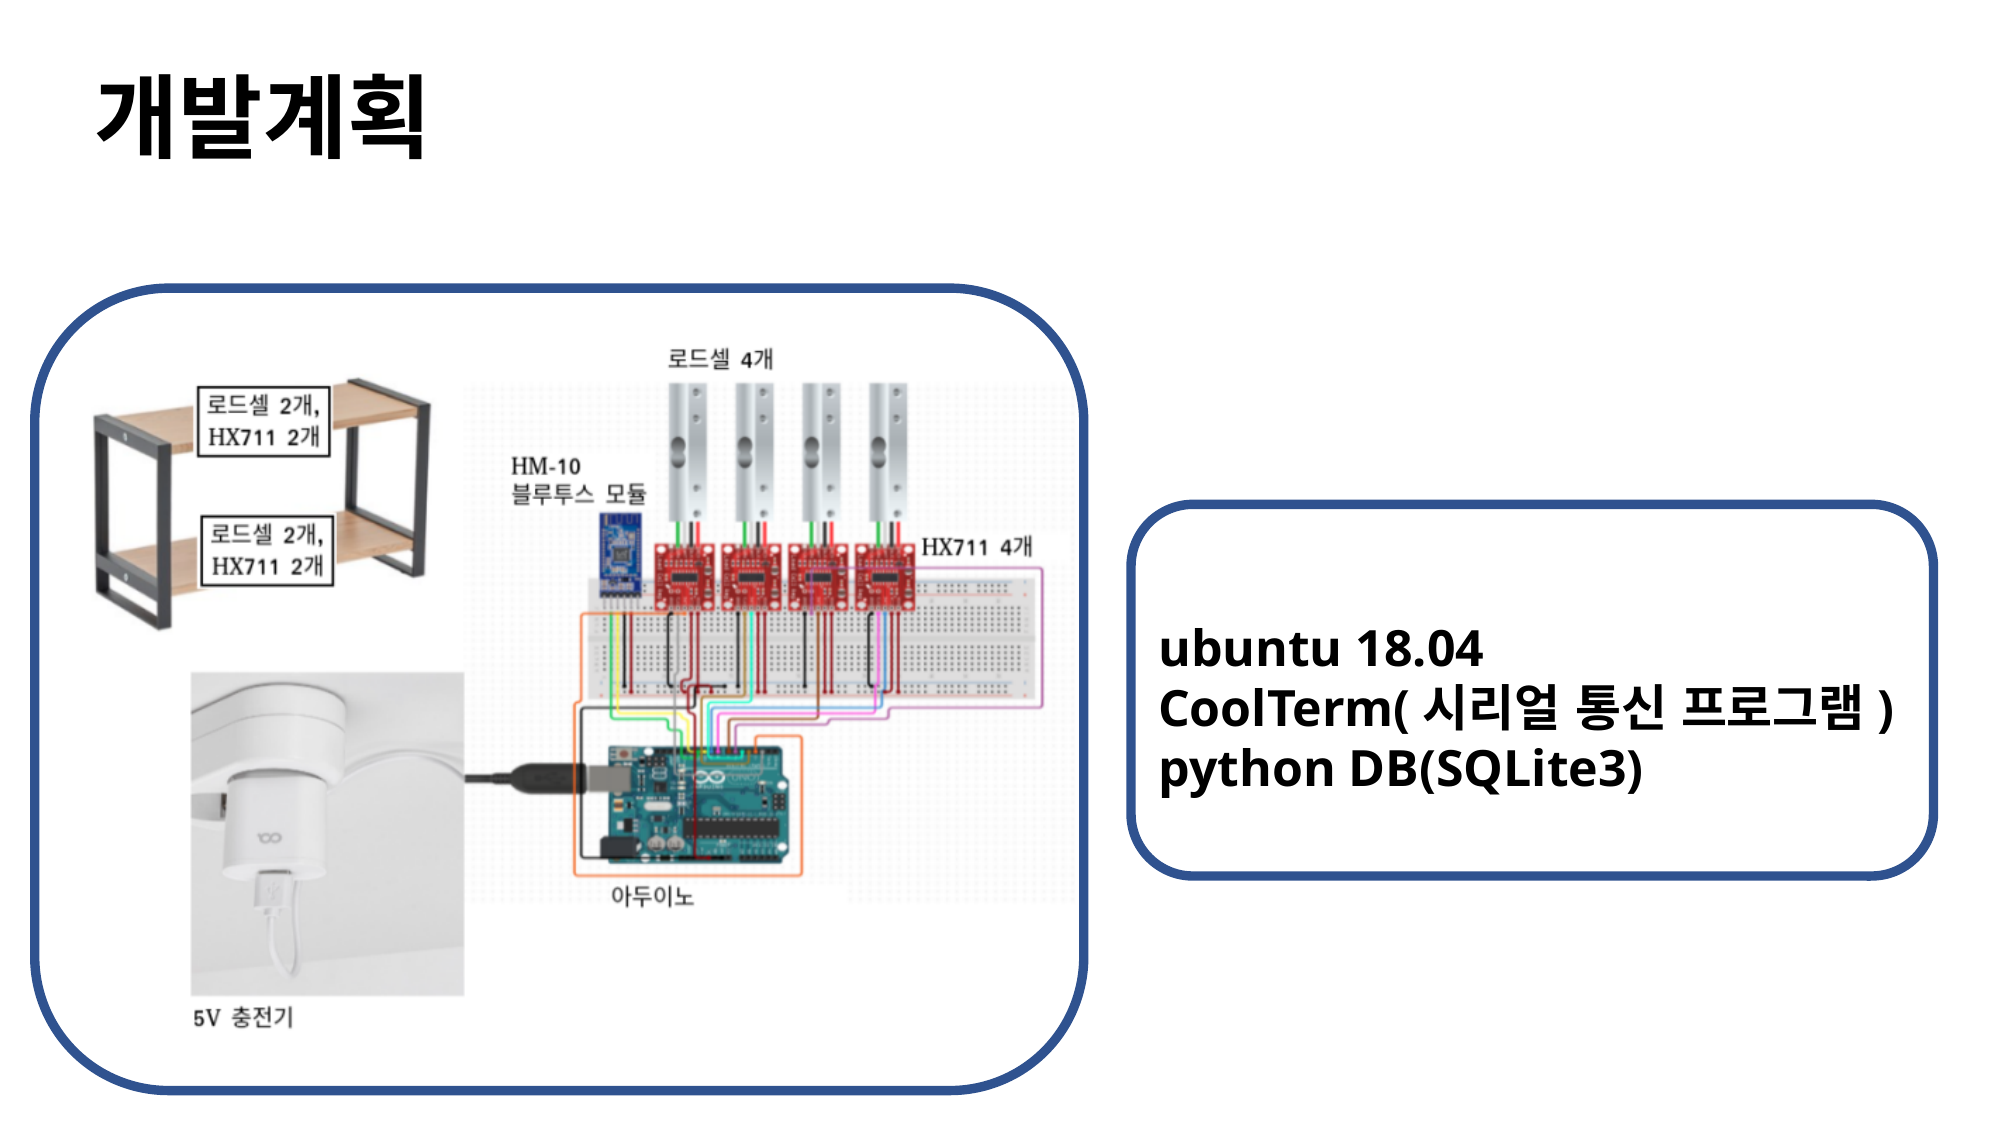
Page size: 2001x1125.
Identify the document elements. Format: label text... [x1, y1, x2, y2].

text_box ubuntu 18.04 CoolTerm(시리얼 통신 프로그램) python DB(SQLite3) [1143, 609, 1967, 807]
picture [68, 344, 1079, 1036]
picture [1065, 344, 1090, 1036]
text_box 개발계획 [79, 51, 580, 178]
